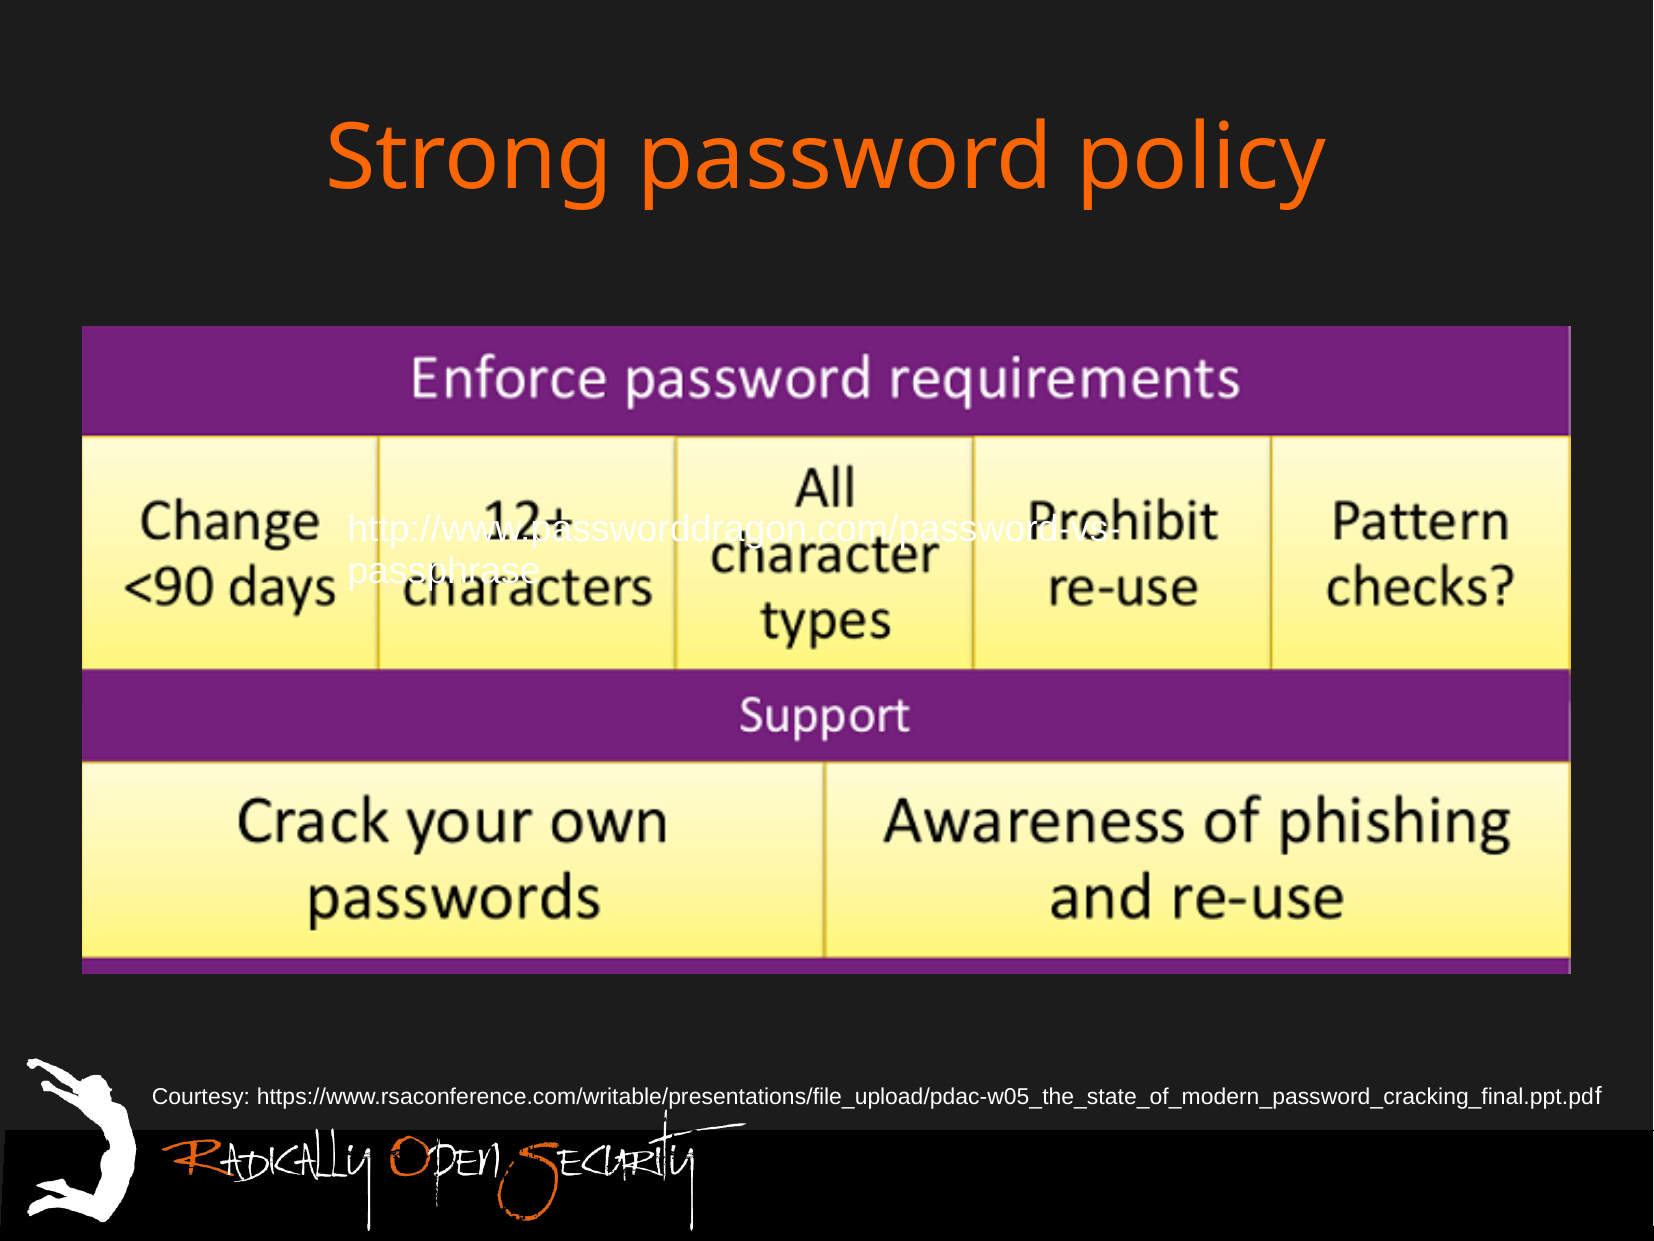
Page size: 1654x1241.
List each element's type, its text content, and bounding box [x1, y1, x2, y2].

picture [0, 1022, 778, 1241]
title Strong password policy [82, 49, 1571, 257]
text_box Courtesy: https://www.rsaconference.com/writable/presentations/file_upload/pdac-w05_the_state_of_modern_password_cracking_final.ppt.pdf [137, 1073, 1650, 1118]
picture [82, 326, 1571, 974]
text_box http://www.passworddragon.com/password-vs-passphrase [332, 499, 1330, 557]
